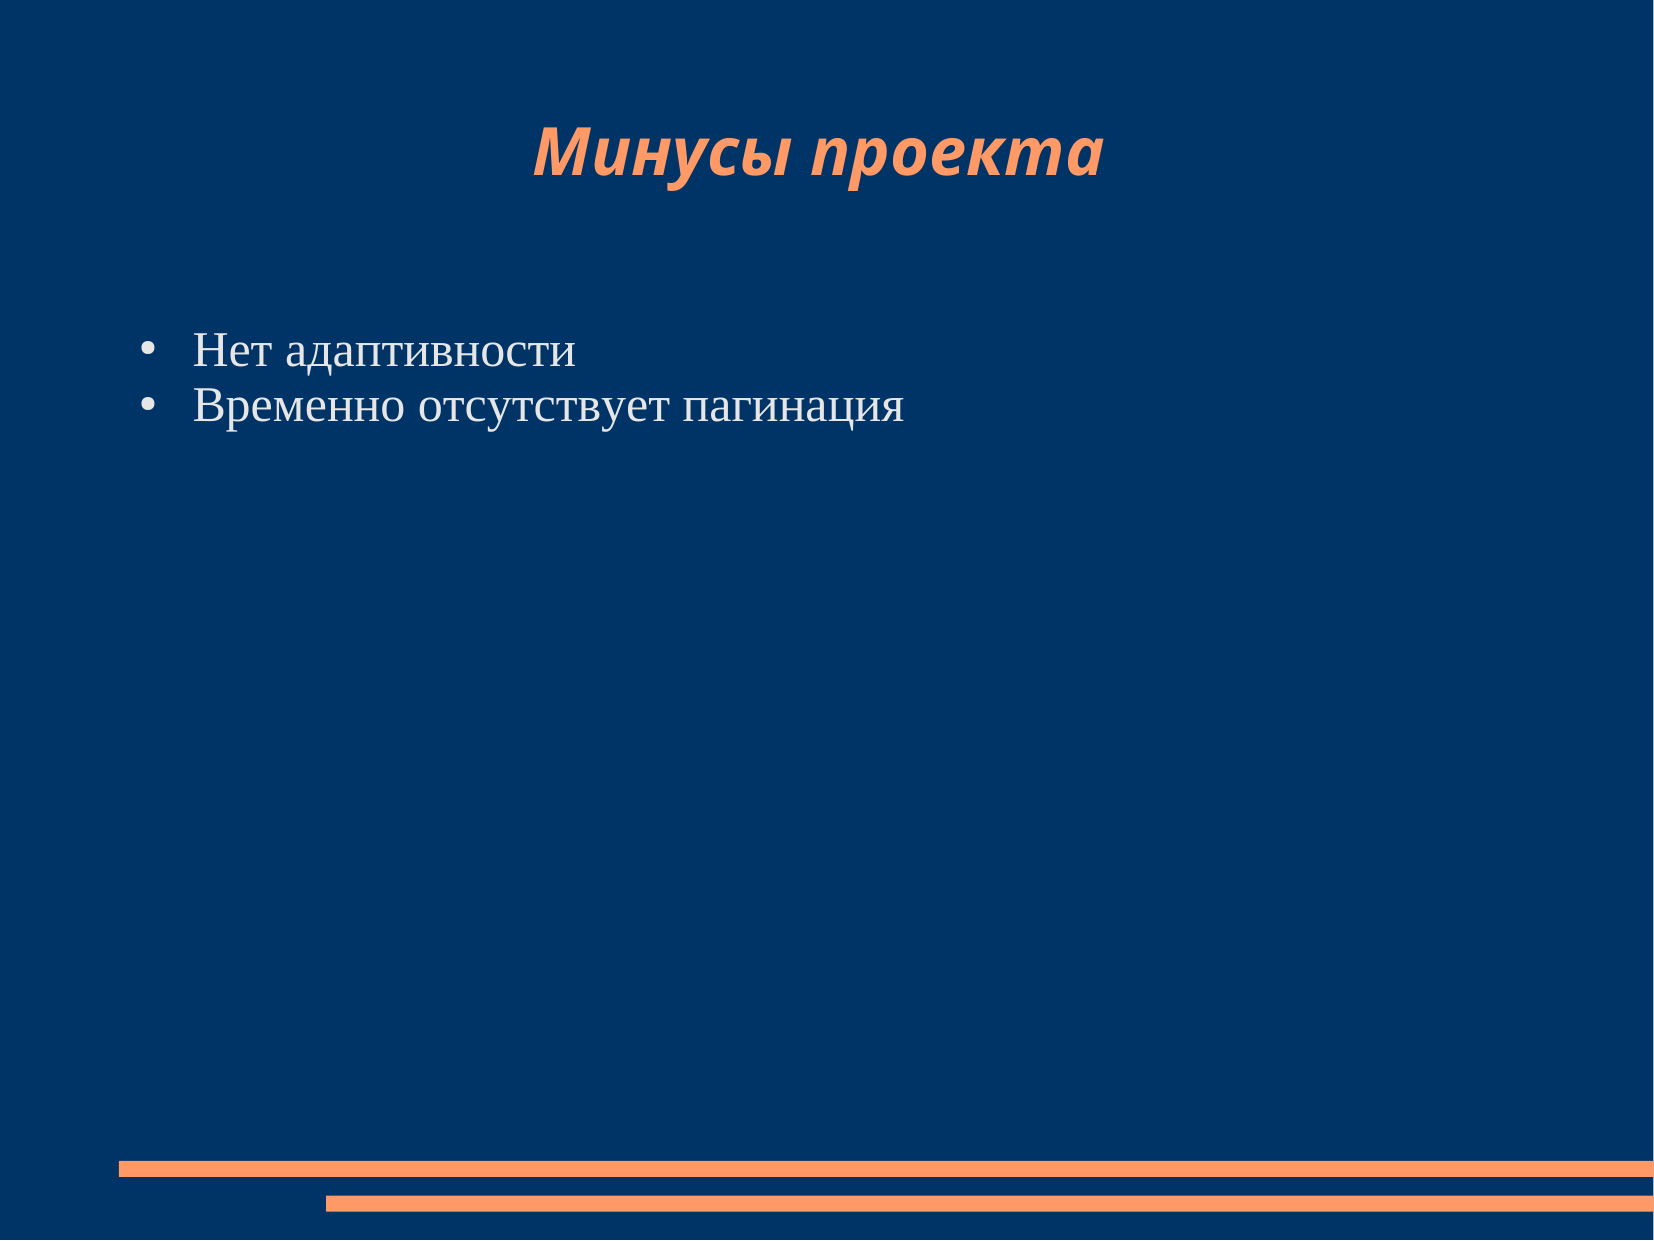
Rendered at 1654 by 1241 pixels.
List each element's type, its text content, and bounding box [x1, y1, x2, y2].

title Минусы проекта [121, 46, 1534, 254]
list Нет адаптивности Временно отсутствует пагинация [121, 322, 1561, 1132]
